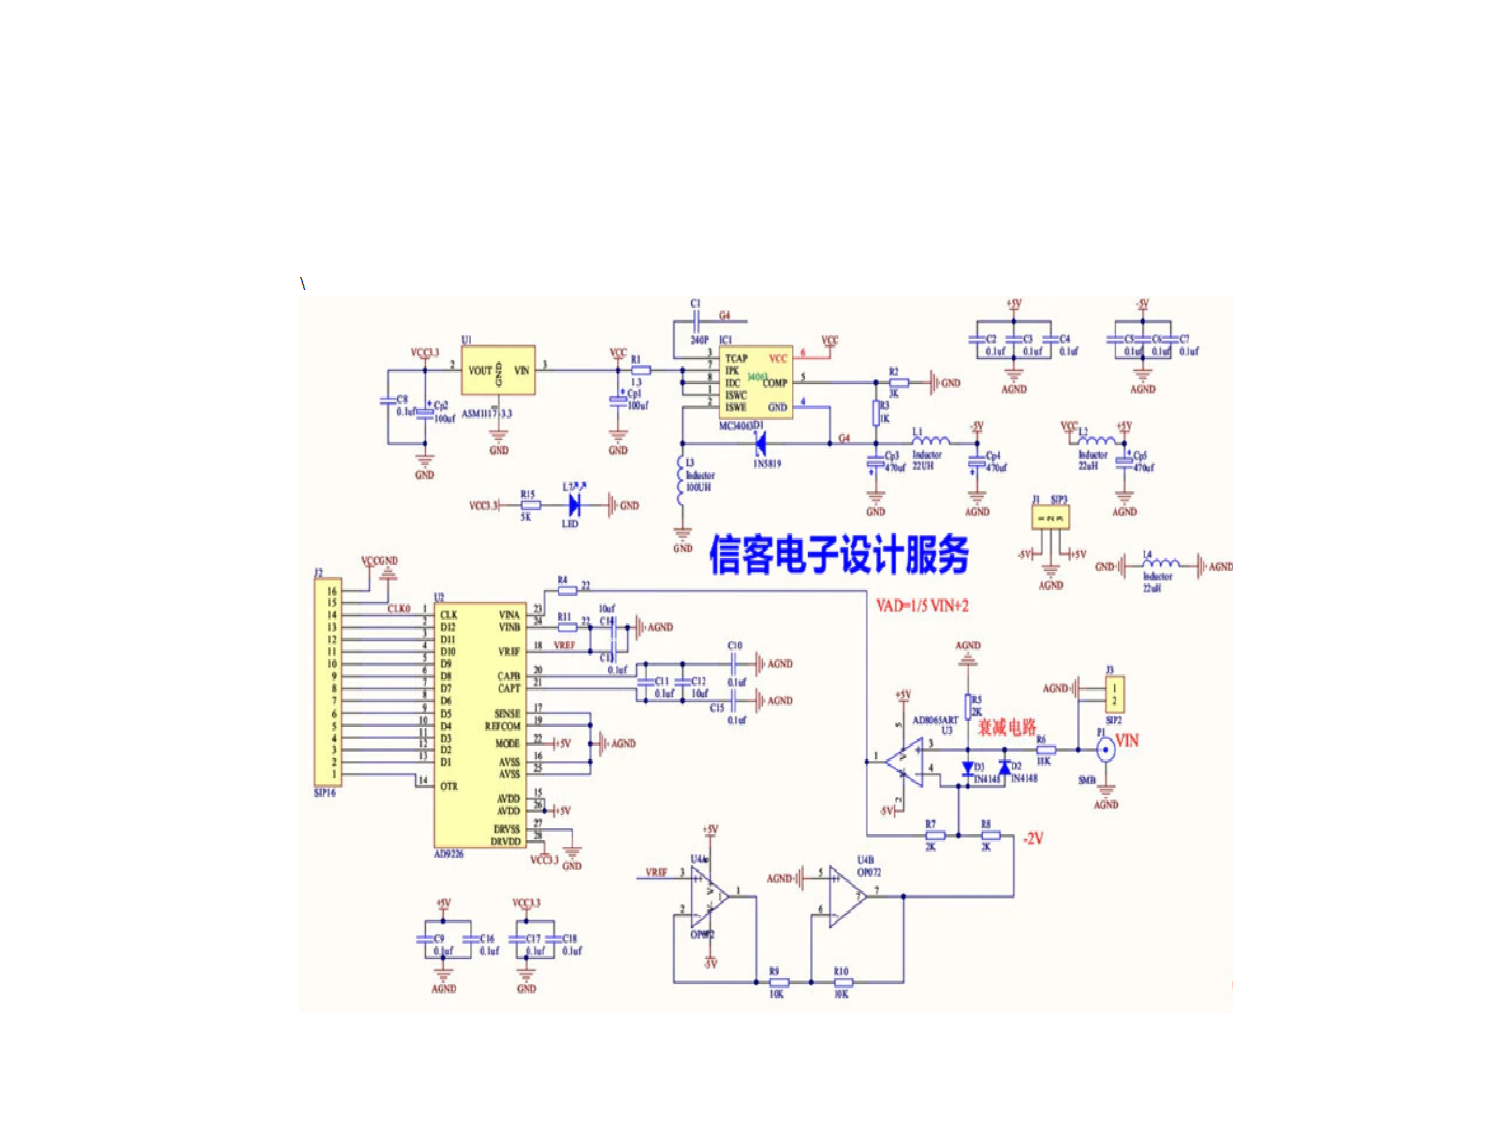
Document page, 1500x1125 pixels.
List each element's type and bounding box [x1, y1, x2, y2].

picture [294, 277, 1233, 1013]
